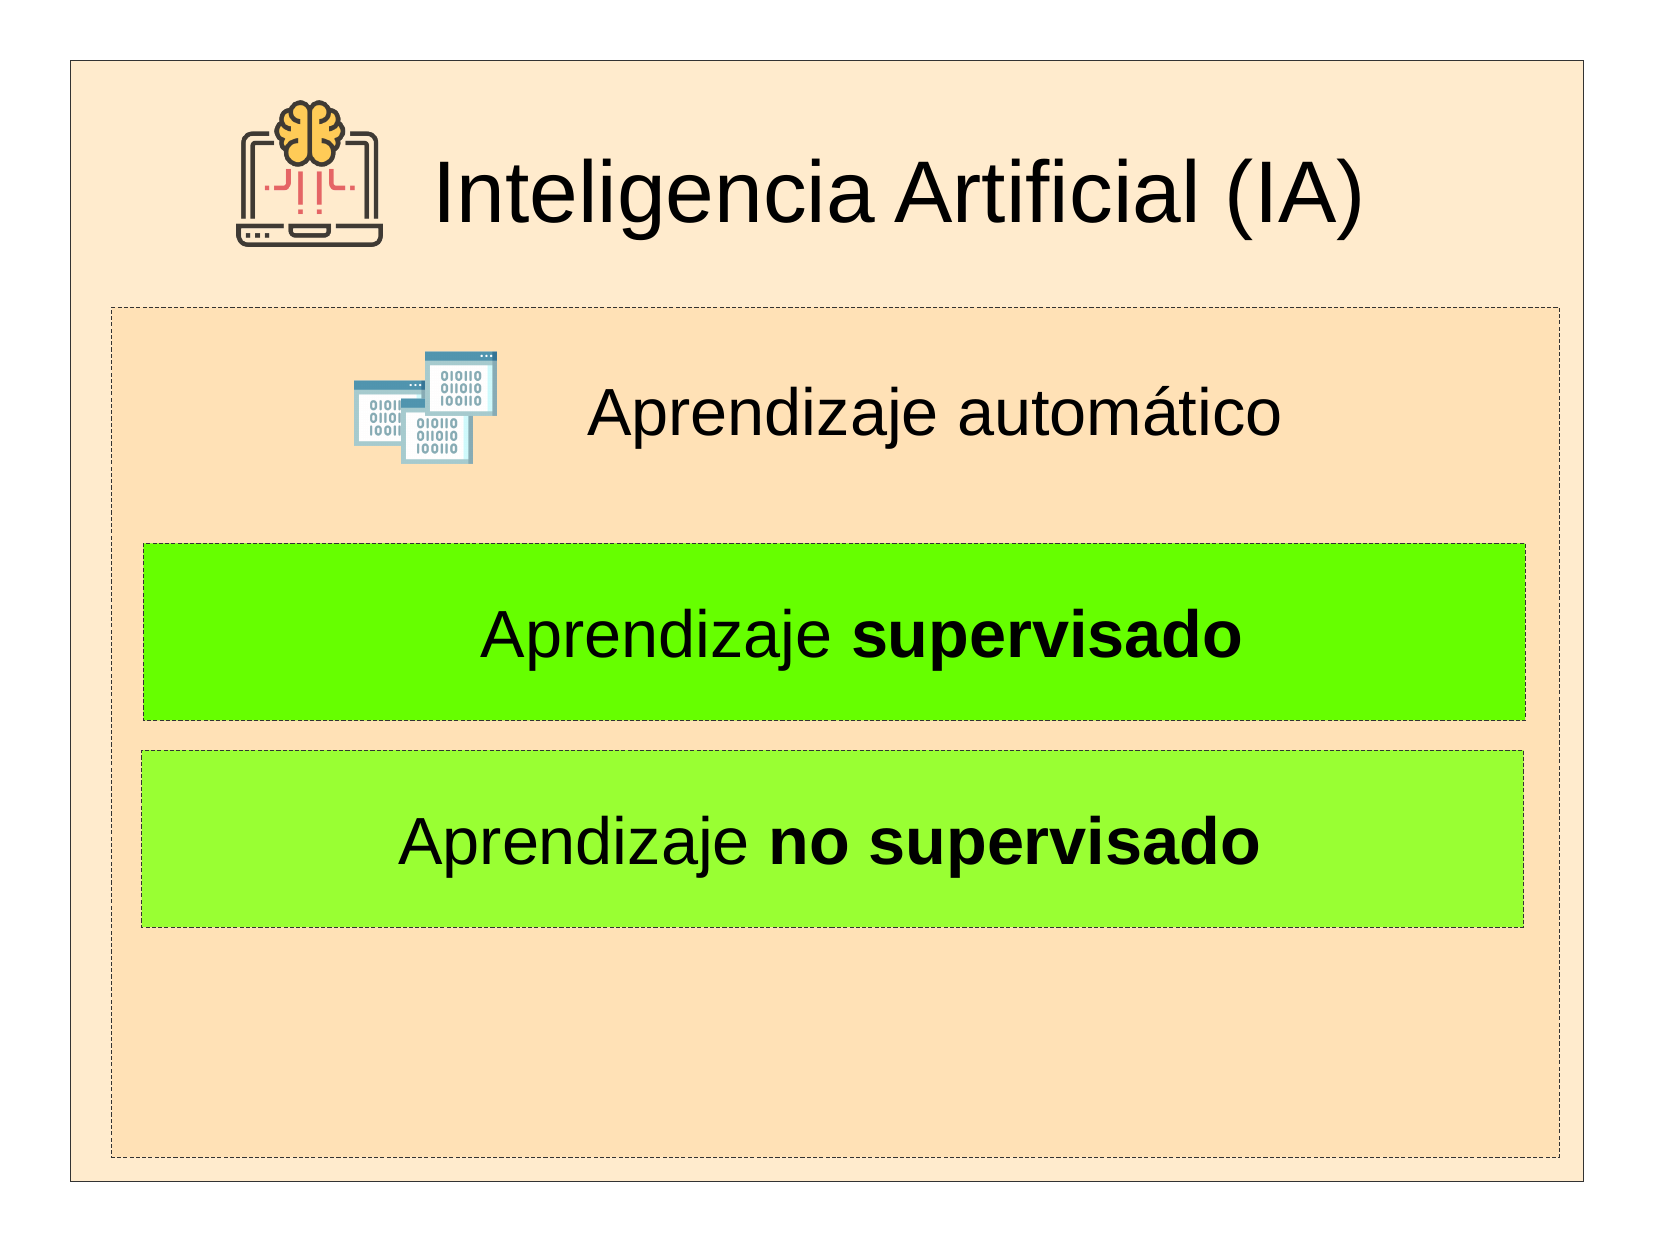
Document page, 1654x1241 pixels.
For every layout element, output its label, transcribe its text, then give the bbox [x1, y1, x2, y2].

picture [354, 377, 417, 467]
title Aprendizaje automático [417, 286, 1453, 538]
title Aprendizaje no supervisado [141, 750, 1518, 934]
title Aprendizaje supervisado [200, 543, 1524, 727]
picture [236, 100, 383, 247]
title Inteligencia Artificial (IA) [382, 88, 1418, 296]
text_box [70, 60, 1584, 1182]
